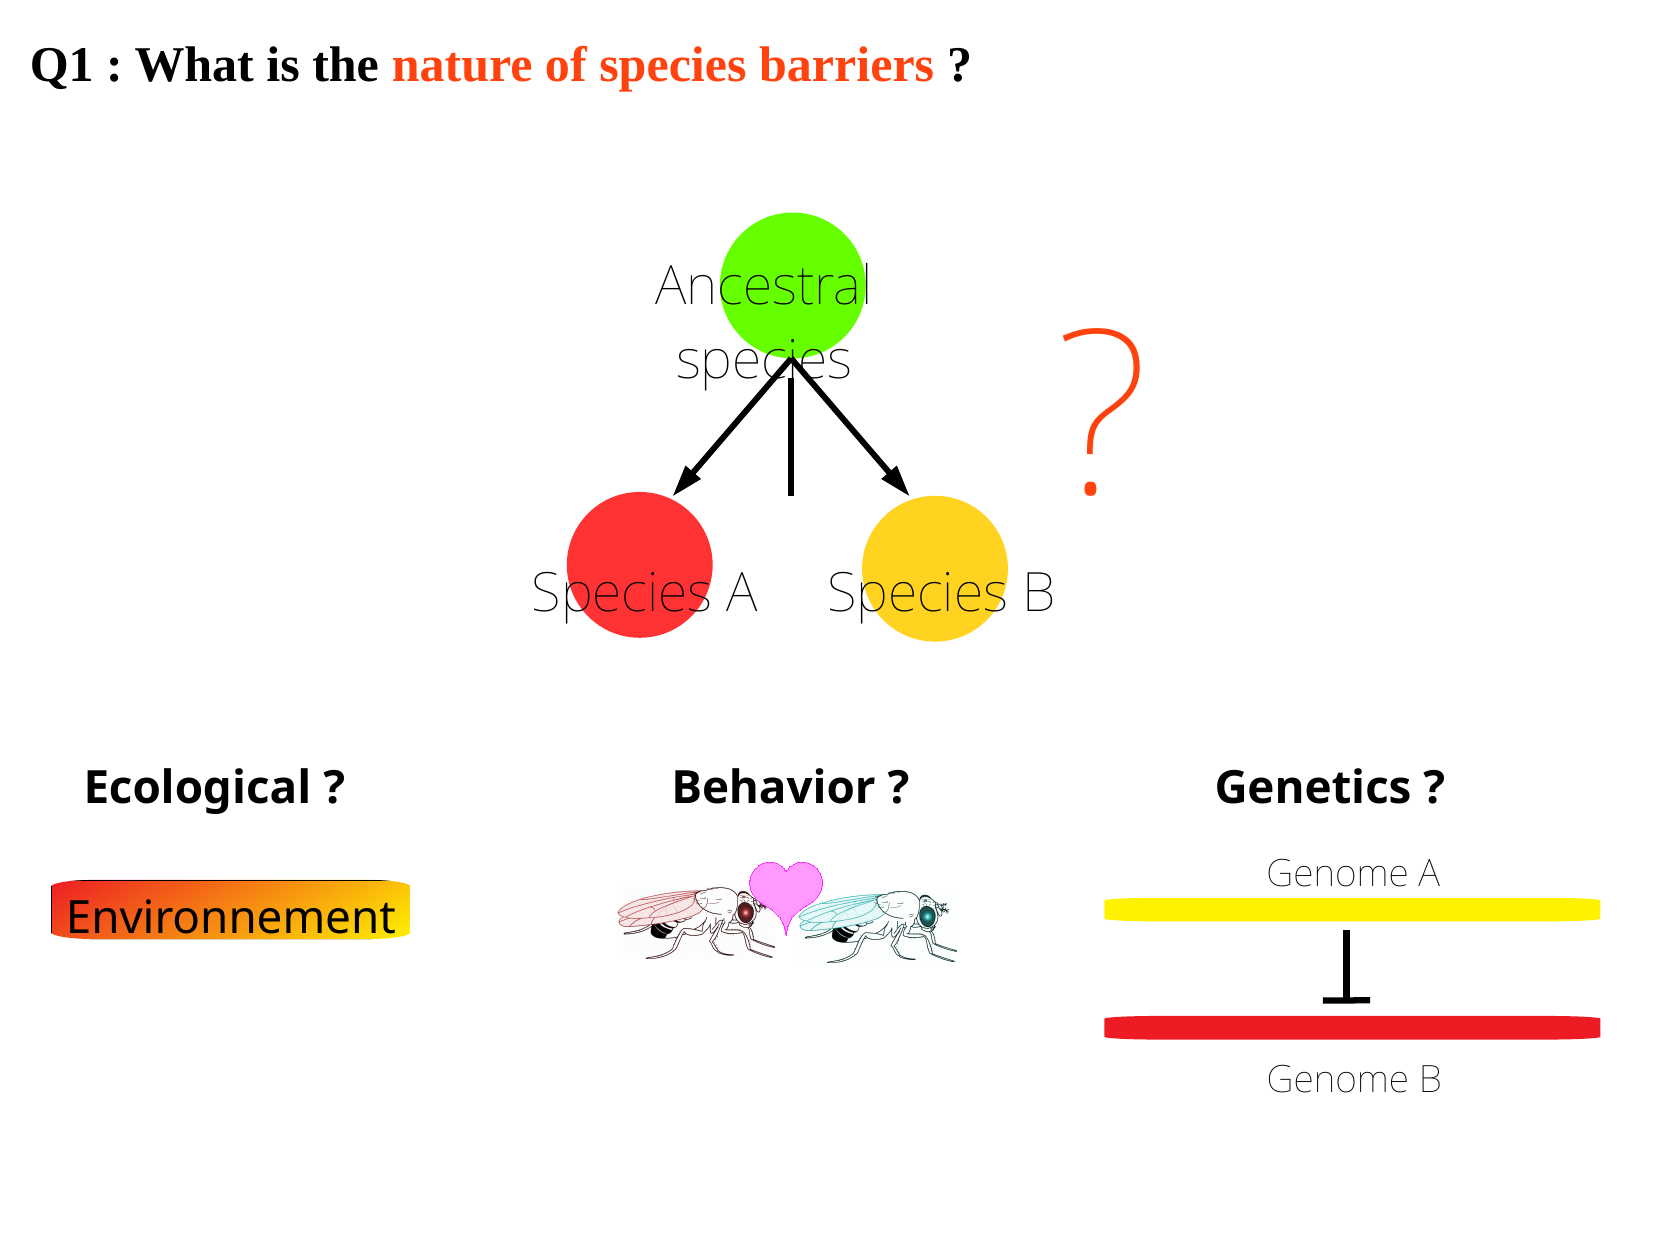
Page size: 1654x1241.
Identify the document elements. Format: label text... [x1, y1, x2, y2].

text_box Behavior ? [656, 747, 923, 823]
text_box Species A [516, 546, 805, 622]
text_box Species B [812, 546, 1102, 622]
text_box Ecological ? [68, 747, 412, 823]
text_box [569, 491, 711, 546]
picture [617, 886, 775, 959]
text_box [736, 212, 849, 239]
text_box [1104, 1015, 1601, 1040]
text_box Ancestral species [640, 239, 940, 376]
text_box [390, 880, 411, 939]
text_box [885, 622, 985, 642]
picture [798, 890, 957, 963]
text_box [594, 622, 686, 638]
text_box [749, 862, 823, 936]
text_box Genome B [1251, 1045, 1461, 1103]
text_box Environnement [51, 877, 390, 953]
text_box ? [1039, 242, 1197, 514]
text_box [865, 495, 1005, 546]
text_box Genetics ? [1199, 747, 1520, 823]
text_box Genome A [1251, 838, 1459, 896]
text_box Q1 : What is the nature of species barriers ? [15, 29, 1613, 100]
text_box [1104, 897, 1601, 922]
